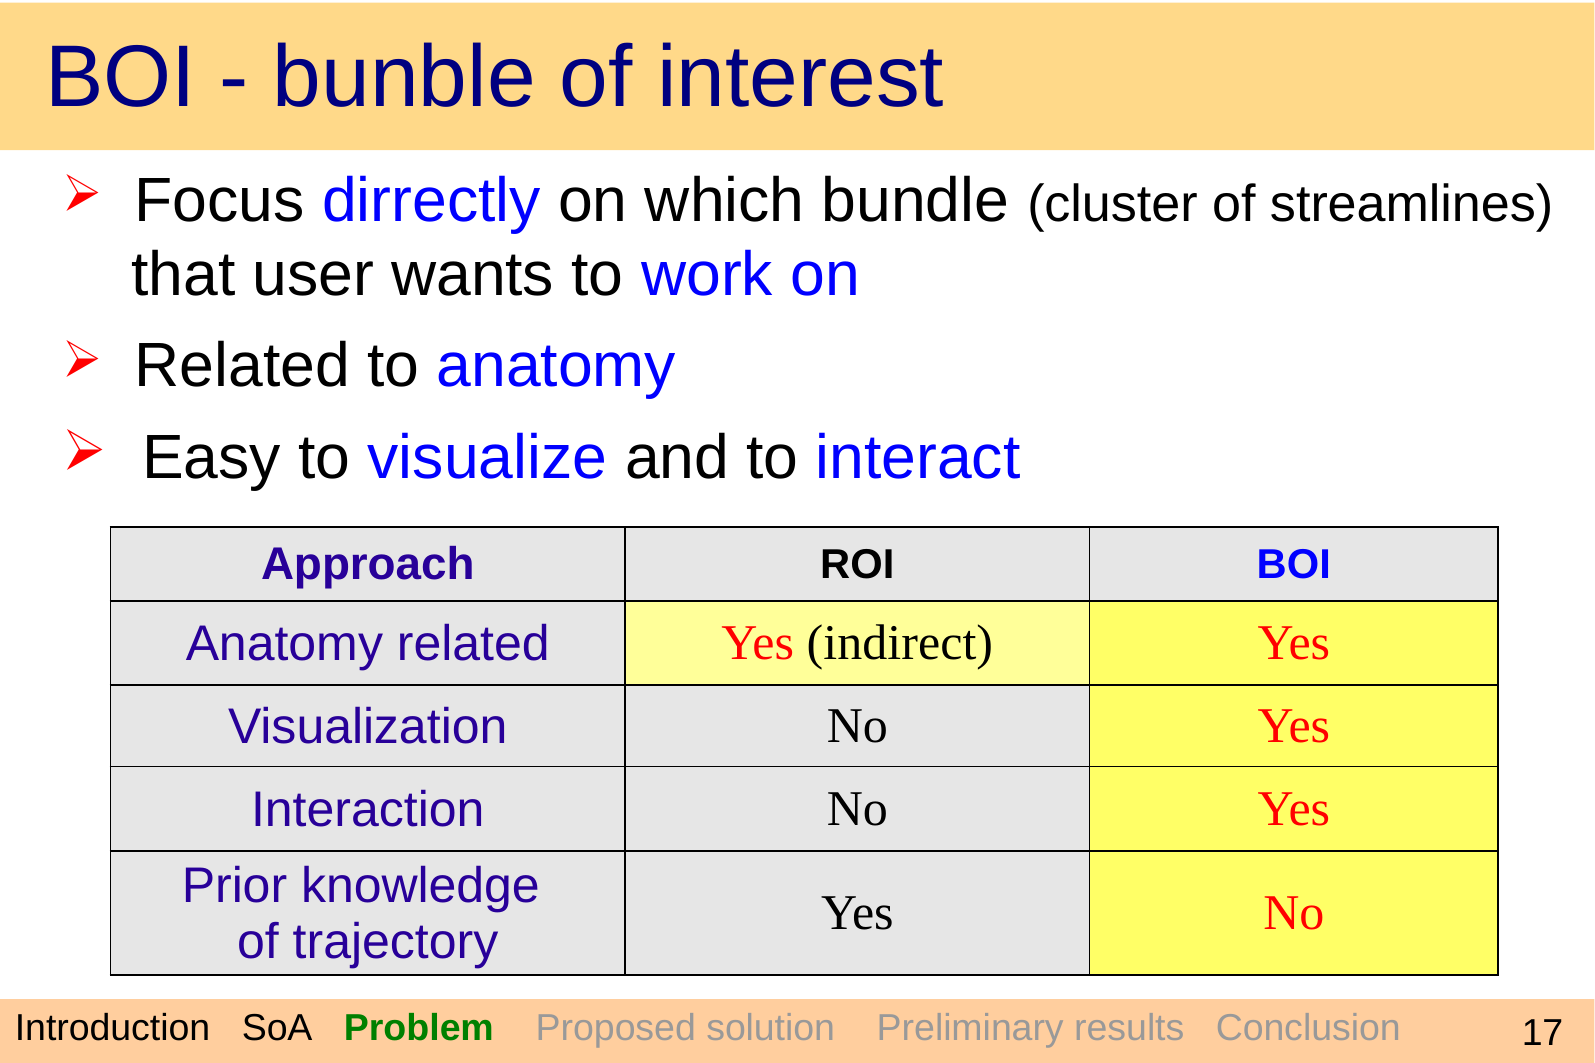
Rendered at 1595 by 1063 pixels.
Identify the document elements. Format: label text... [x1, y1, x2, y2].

table_header BOI [1090, 528, 1497, 600]
table_cell Interaction [111, 767, 624, 850]
table_cell Yes [1090, 767, 1497, 850]
table_cell No [1090, 852, 1497, 974]
table_cell Visualization [111, 686, 624, 766]
table_cell Yes [1090, 686, 1497, 766]
table_cell Anatomy related [111, 602, 624, 684]
table_cell Prior knowledge of trajectory [111, 852, 624, 974]
text_box <number> [1377, 1003, 1579, 1063]
text_box Introduction SoA Problem Proposed solution Preliminary results Conclusion [0, 999, 1595, 1063]
table_cell Yes [626, 852, 1089, 974]
list Focus dirrectly on which bundle (cluster of streamlines) that user wants to work on Related to anatomy Easy to visualize and to interact [37, 144, 1576, 533]
table_cell No [626, 686, 1089, 766]
table_cell Yes (indirect) [626, 602, 1089, 684]
title BOI - bunble of interest [0, 2, 1595, 151]
table_header Approach [111, 528, 624, 600]
table_cell Yes [1090, 602, 1497, 684]
table_header ROI [626, 528, 1089, 600]
table_cell No [626, 767, 1089, 850]
